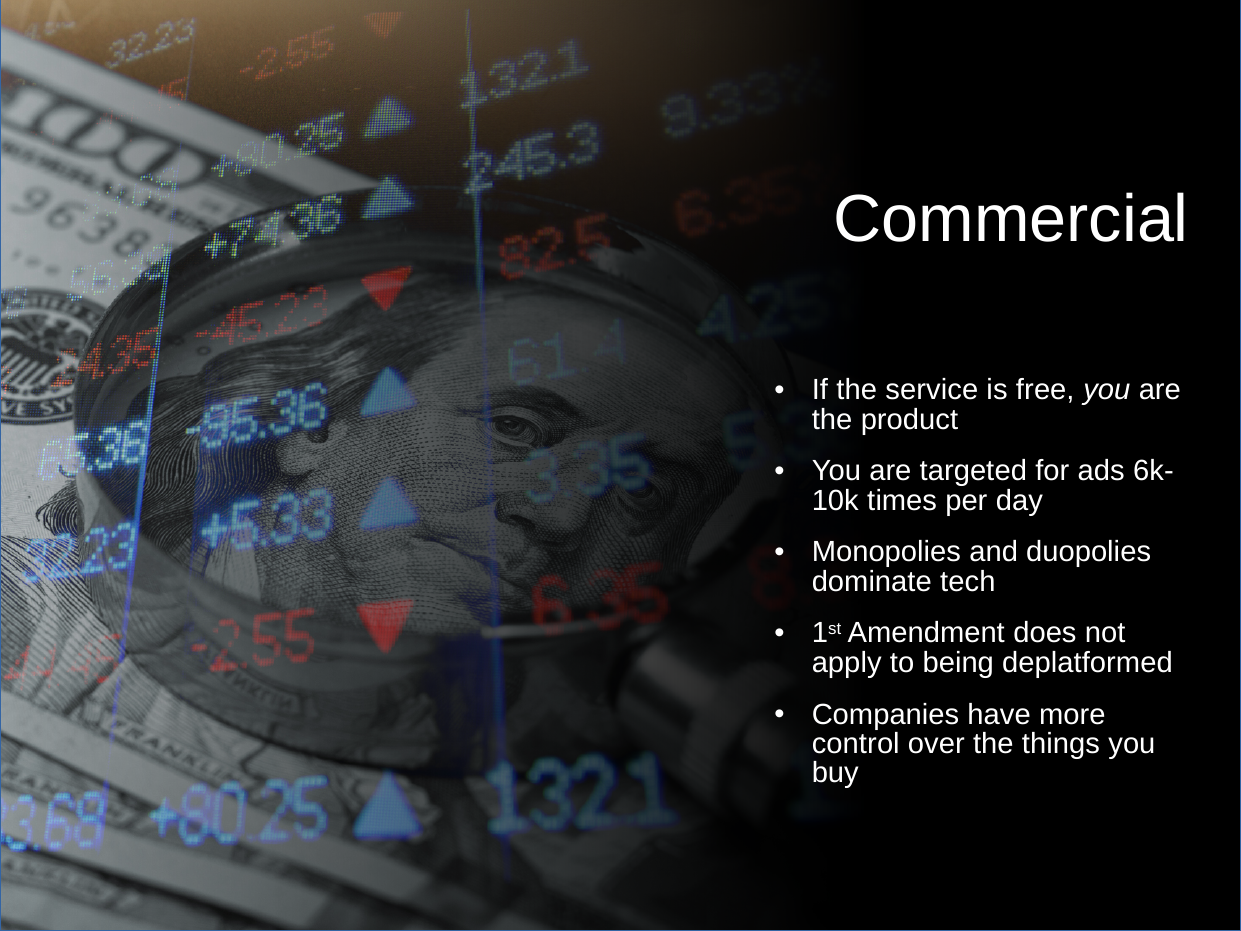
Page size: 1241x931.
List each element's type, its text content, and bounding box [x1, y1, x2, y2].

text_box [0, 0, 1241, 931]
text_box Commercial [758, 157, 1204, 263]
text_box If the service is free, you are the product You are targeted for ads 6k-10k times per day Monopolies and duopolies dominate tech 1st Amendment does not apply to being deplatformed Companies have more control over the things you buy [743, 368, 1204, 885]
